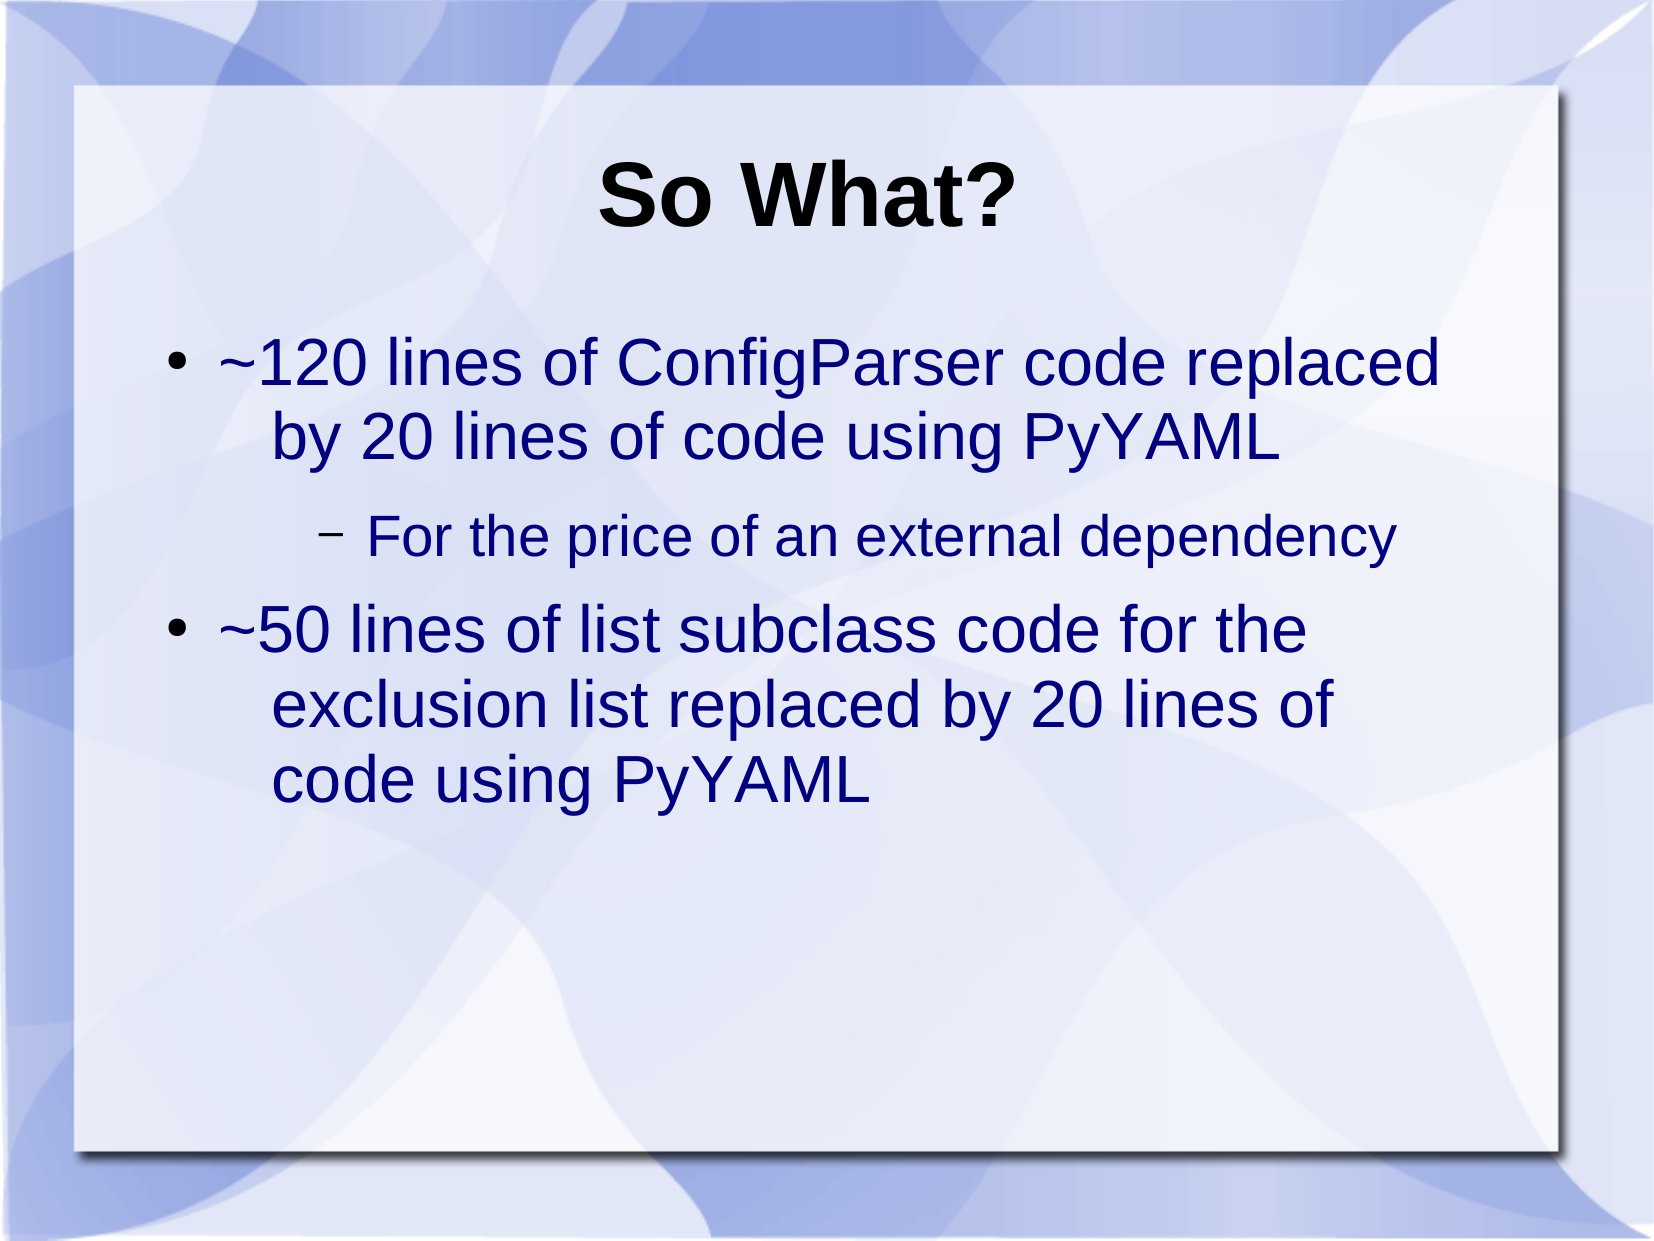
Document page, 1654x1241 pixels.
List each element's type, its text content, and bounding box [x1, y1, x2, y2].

picture [0, 0, 1654, 1241]
list ~120 lines of ConfigParser code replaced by 20 lines of code using PyYAML For the price of an external dependency ~50 lines of list subclass code for the exclusion list replaced by 20 lines of code using PyYAML [129, 324, 1489, 960]
title So What? [82, 90, 1536, 298]
